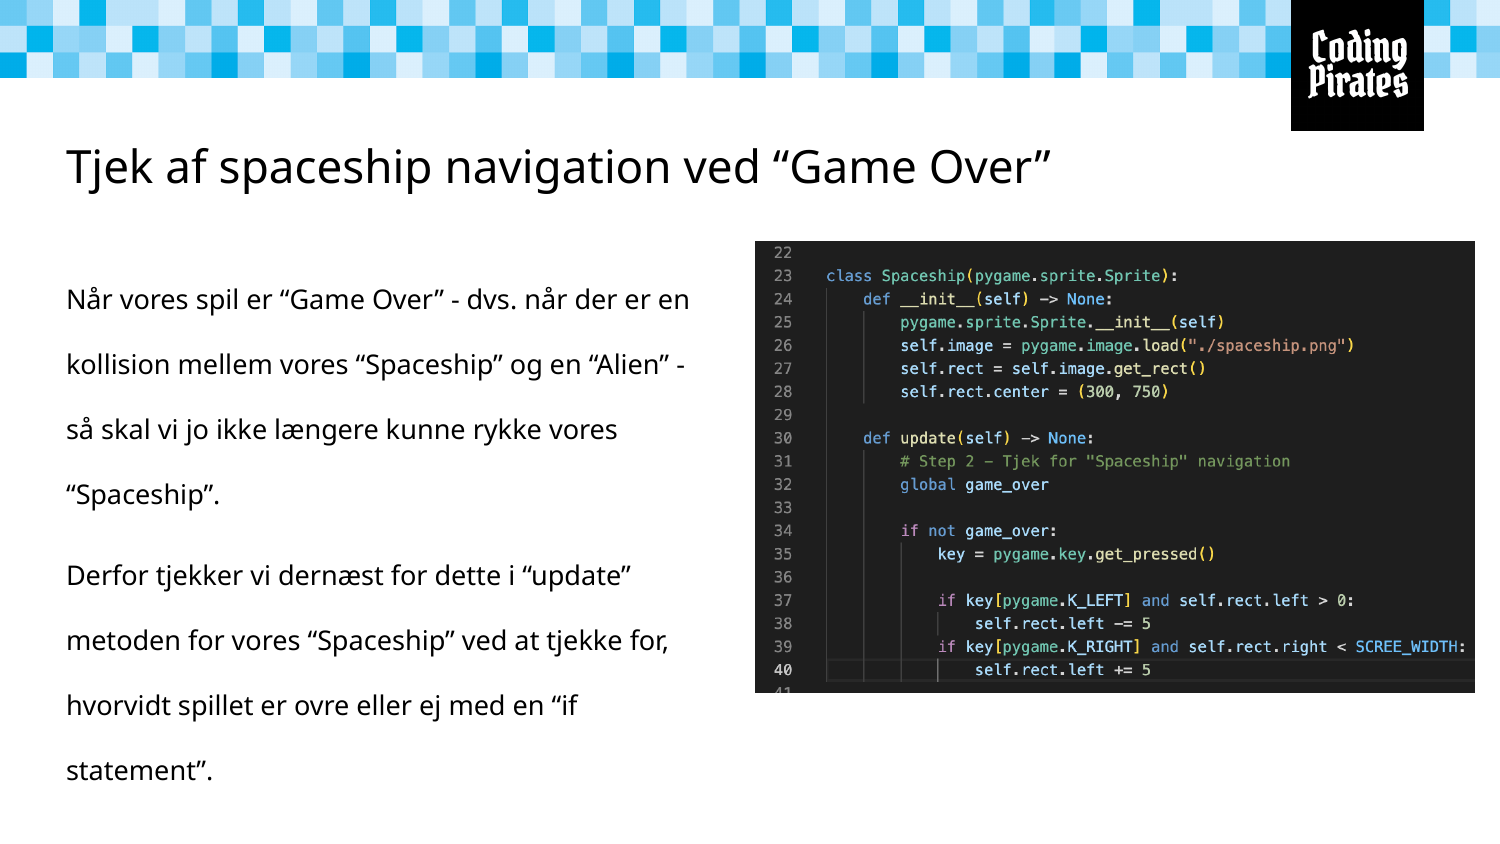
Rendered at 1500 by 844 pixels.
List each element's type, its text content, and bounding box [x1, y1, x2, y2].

picture [755, 241, 1475, 693]
list Når vores spil er “Game Over” - dvs. når der er en kollision mellem vores “Spaceship” og en “Alien” - så skal vi jo ikke længere kunne rykke vores “Spaceship”. Derfor tjekker vi dernæst for dette i “update” metoden for vores “Spaceship” ved at tjekke for, hvorvidt spillet er ovre eller ej med en “if statement”. [51, 234, 731, 800]
title Tjek af spaceship navigation ved “Game Over” [51, 123, 1472, 217]
picture [0, 0, 1056, 78]
picture [1291, 0, 1424, 123]
